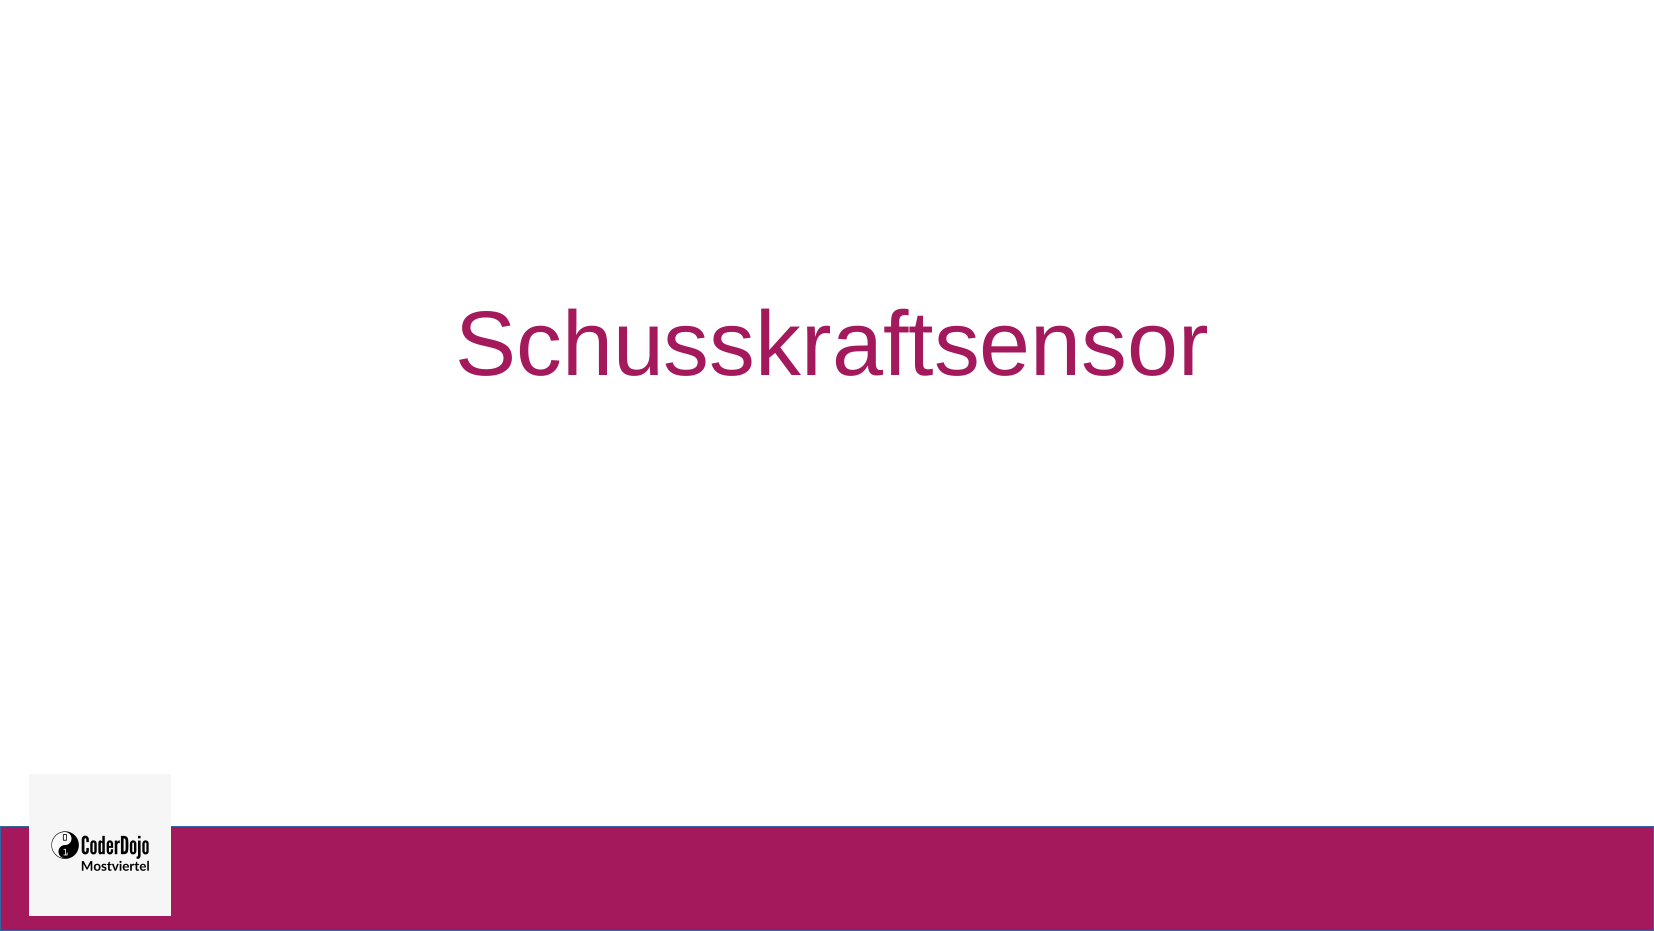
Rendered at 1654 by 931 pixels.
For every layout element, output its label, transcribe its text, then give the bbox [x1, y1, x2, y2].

picture [29, 774, 171, 916]
title Schusskraftsensor [88, 265, 1577, 422]
